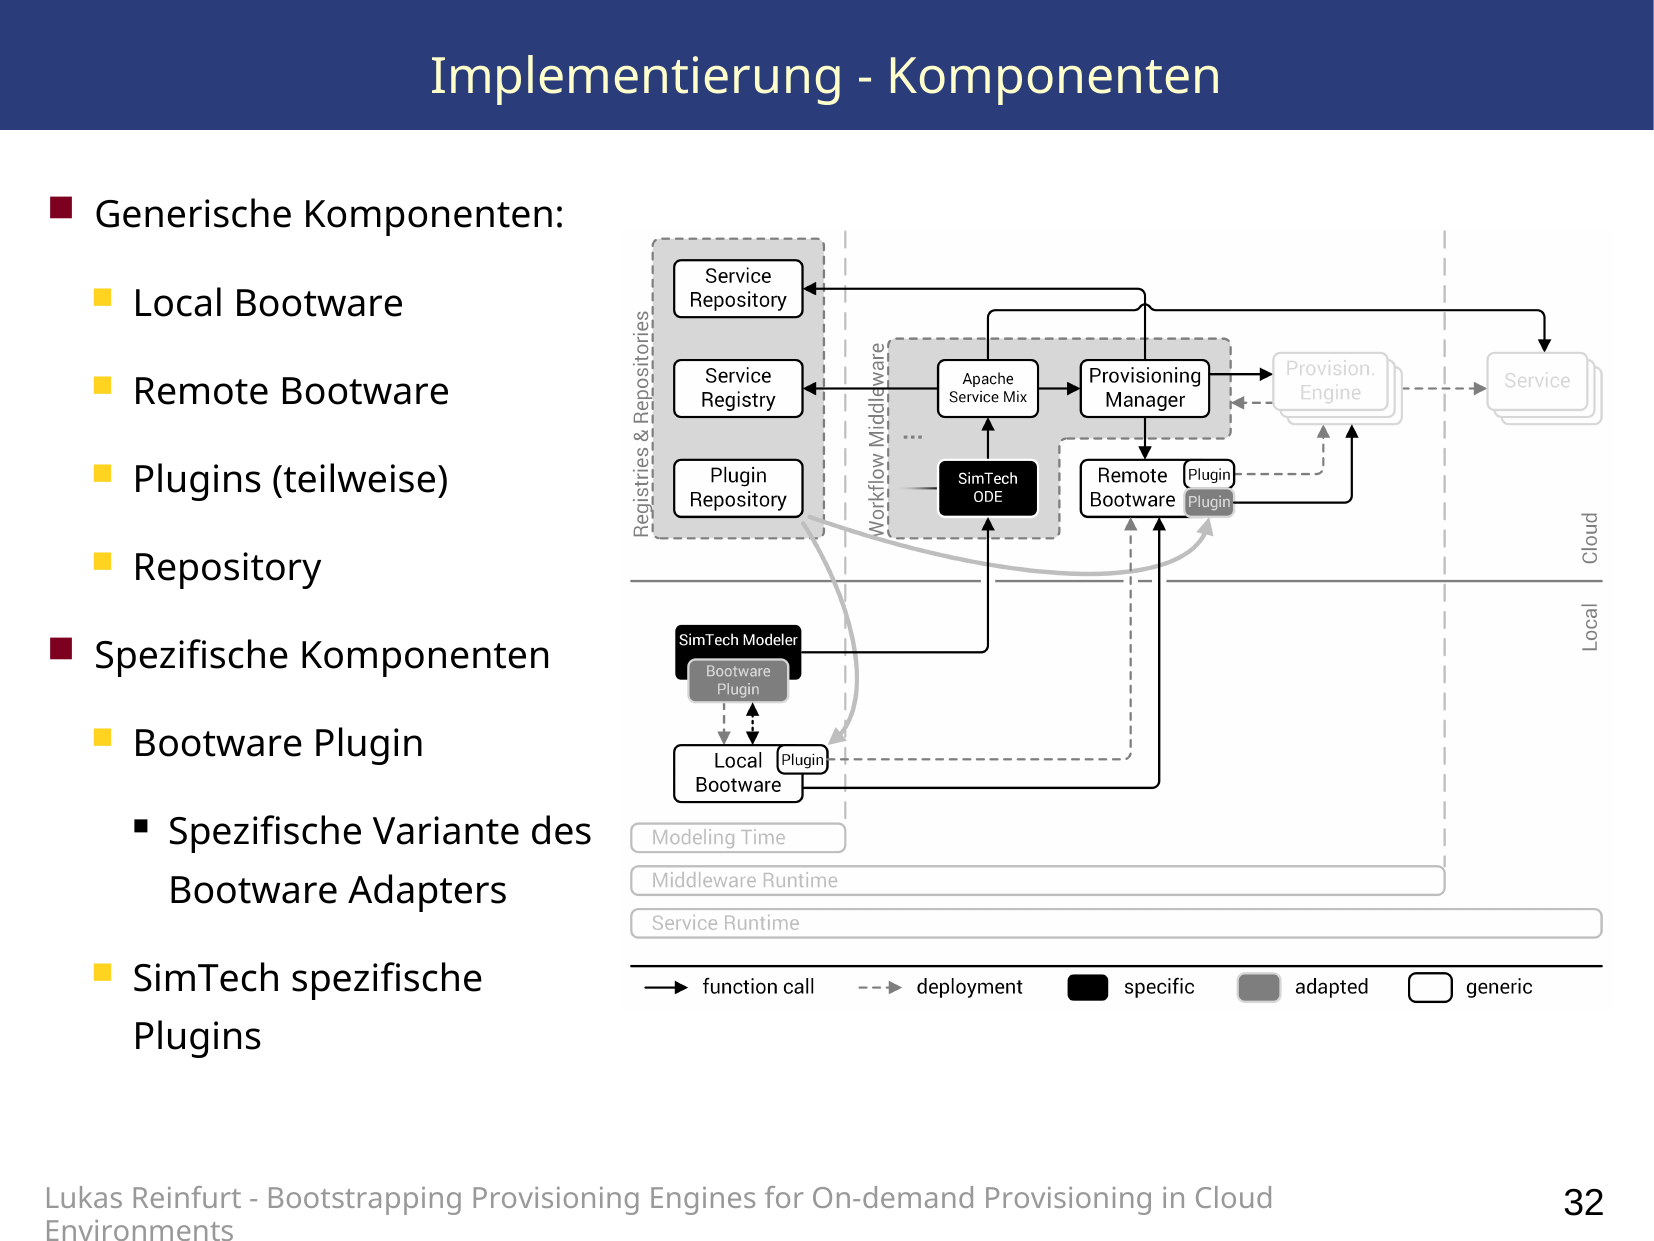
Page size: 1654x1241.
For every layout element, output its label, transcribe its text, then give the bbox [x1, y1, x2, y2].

list Generische Komponenten: Local Bootware Remote Bootware Plugins (teilweise) Repository Spezifische Komponenten Bootware Plugin Spezifische Variante des Bootware Adapters SimTech spezifische Plugins [47, 177, 603, 1146]
title Implementierung - Komponenten [47, 23, 1607, 119]
picture [621, 230, 1613, 1010]
